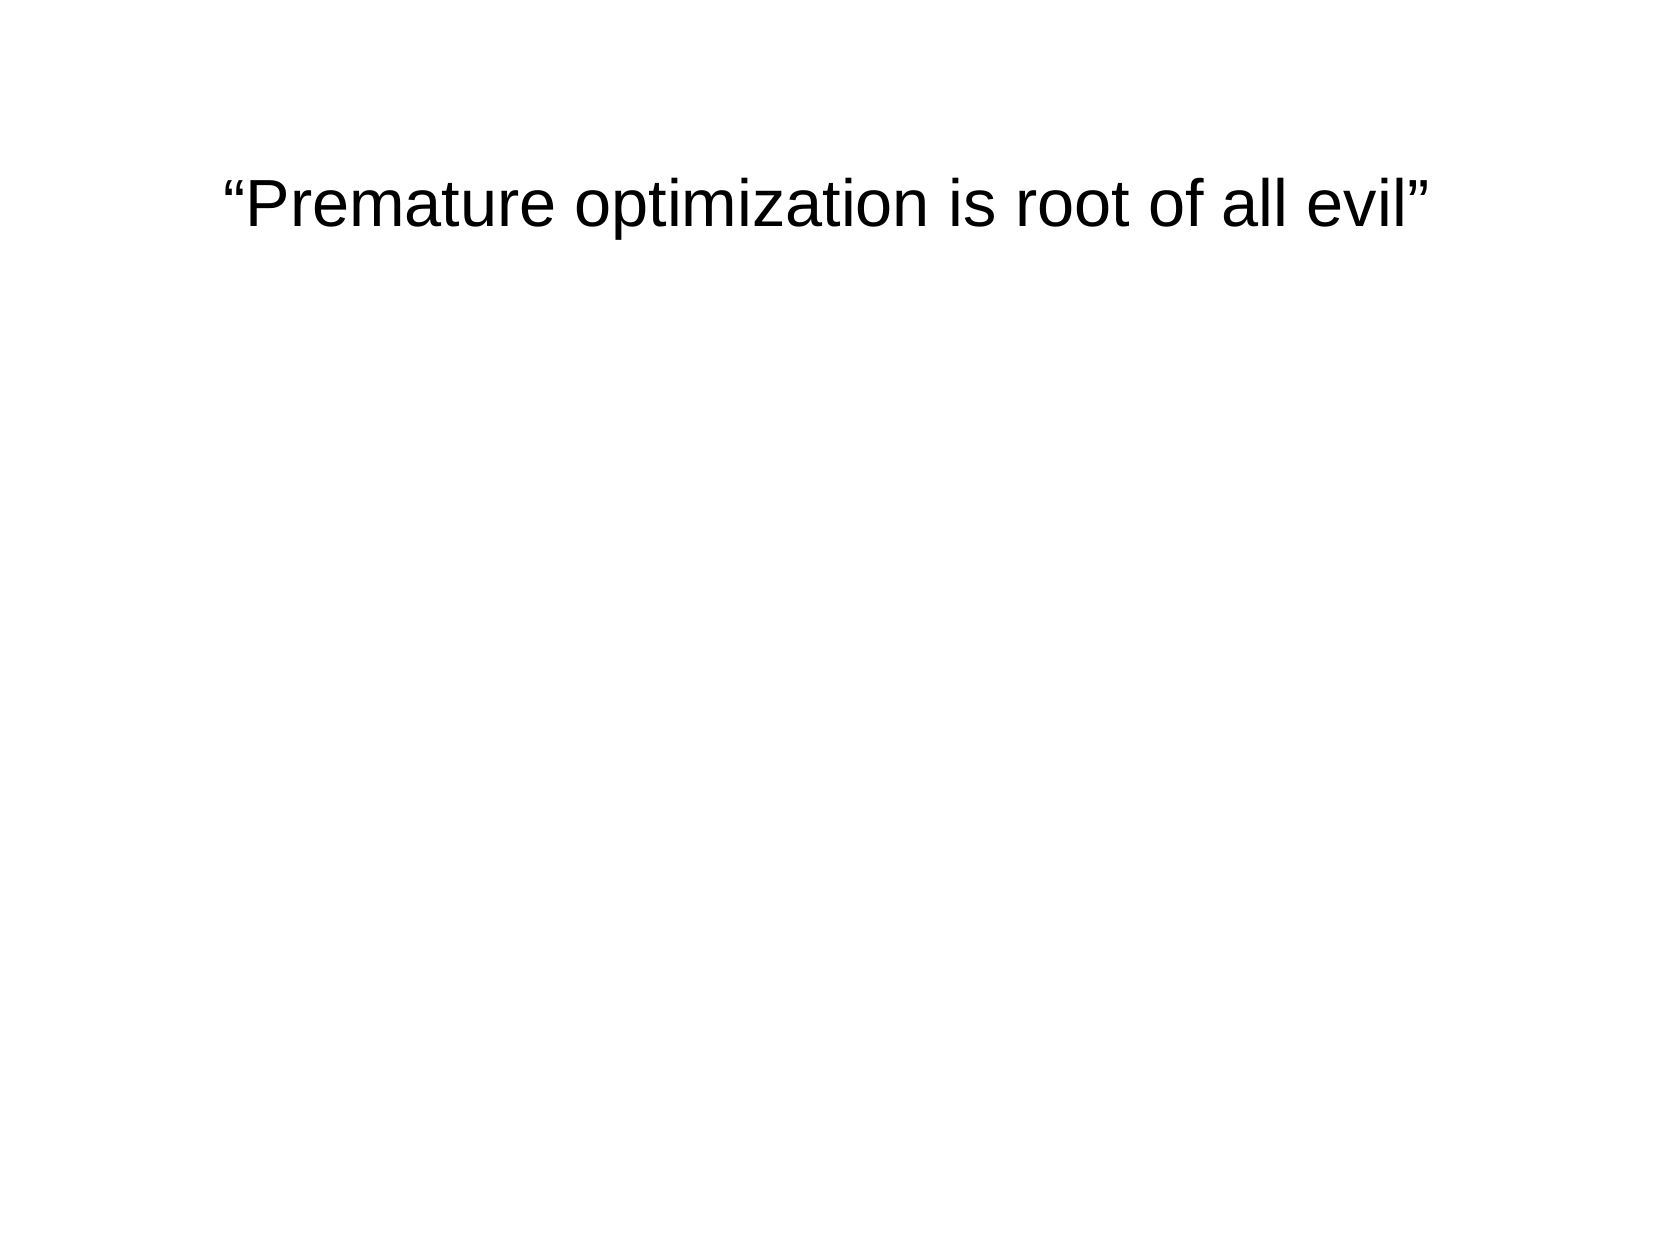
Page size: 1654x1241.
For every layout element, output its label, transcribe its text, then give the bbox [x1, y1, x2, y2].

subtitle “Premature optimization is root of all evil” [82, 106, 1571, 300]
